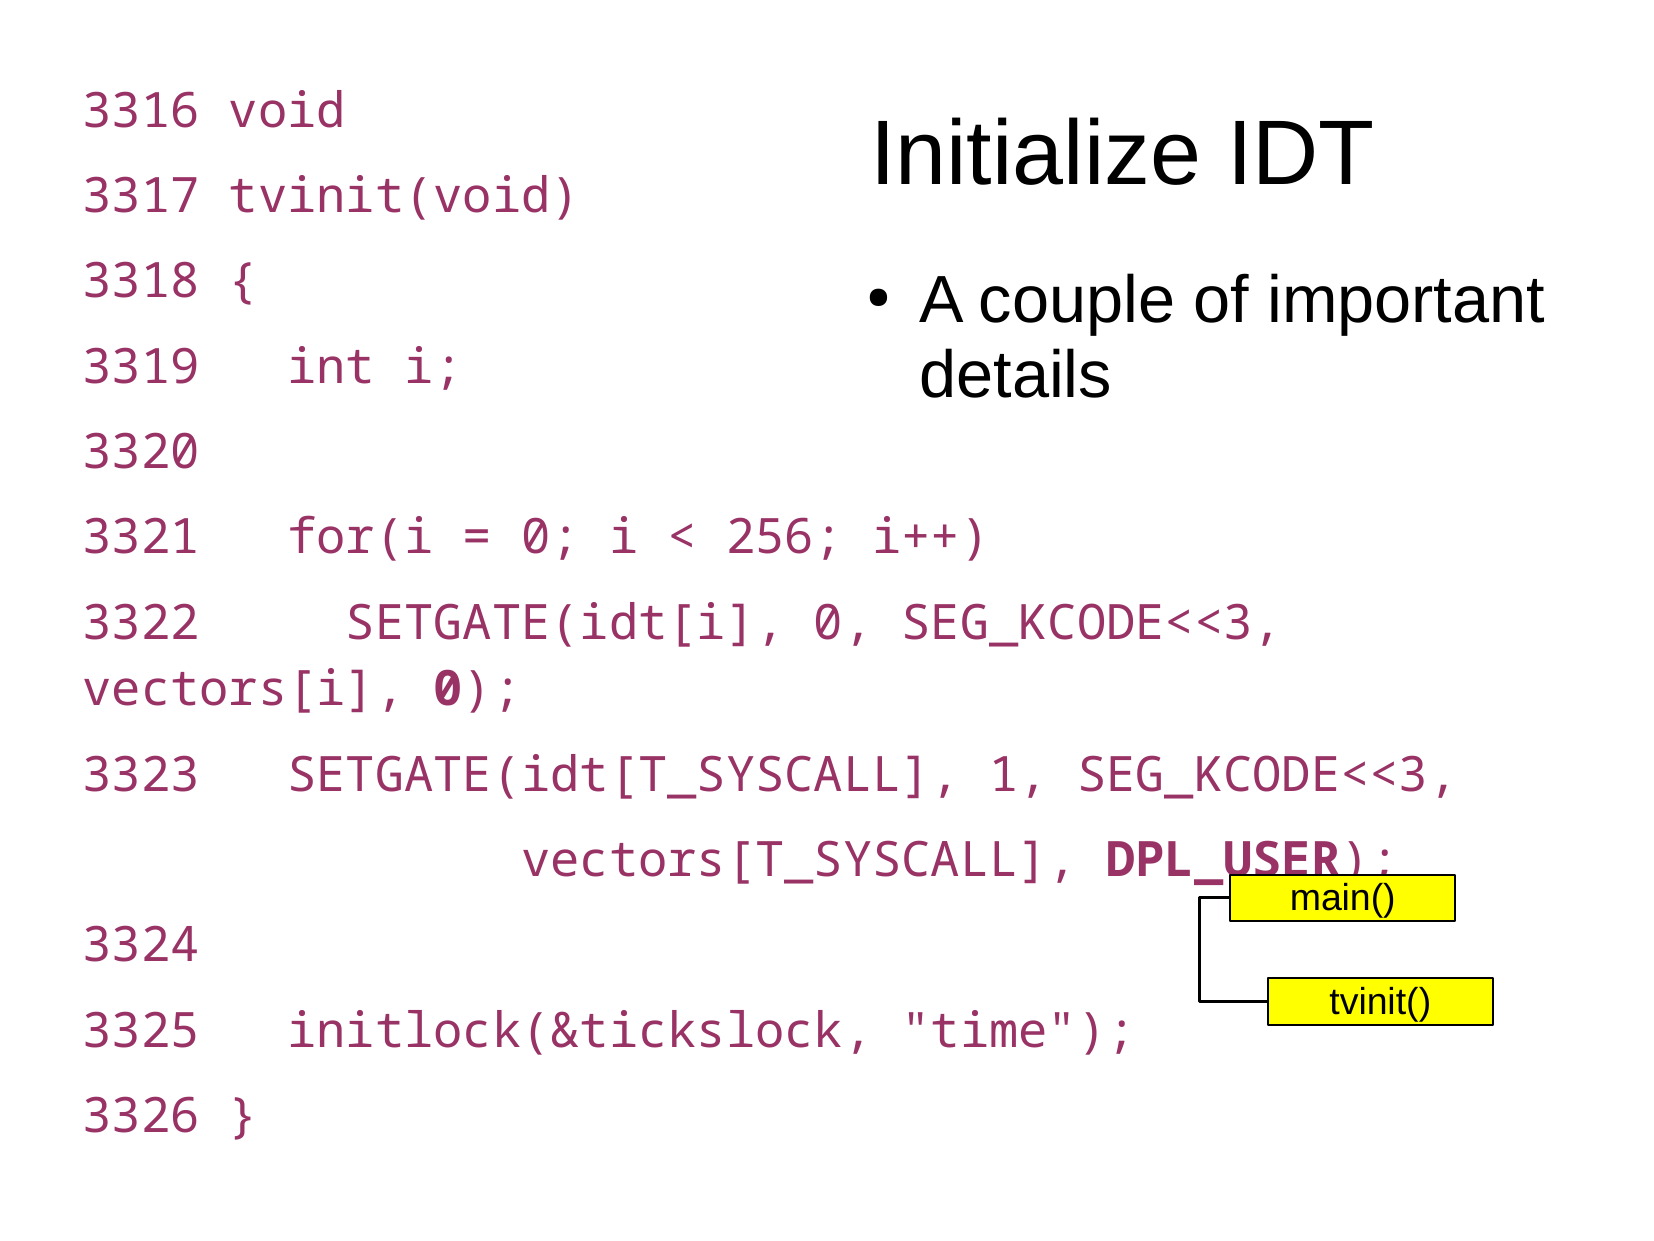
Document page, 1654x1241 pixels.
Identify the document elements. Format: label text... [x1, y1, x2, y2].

text_box main() [1230, 874, 1456, 921]
list A couple of important details [848, 262, 1576, 682]
title Initialize IDT [675, 49, 1571, 257]
text_box tvinit() [1267, 978, 1493, 1025]
list 3316 void 3317 tvinit(void) 3318 { 3319 int i; 3320 3321 for(i = 0; i < 256; i++) 3322 SETGATE(idt[i], 0, SEG_KCODE<<3, vectors[i], 0); 3323 SETGATE(idt[T_SYSCALL], 1, SEG_KCODE<<3, vectors[T_SYSCALL], DPL_USER); 3324 3325 initlock(&tickslock, "time"); 3326 } [82, 75, 1571, 1163]
